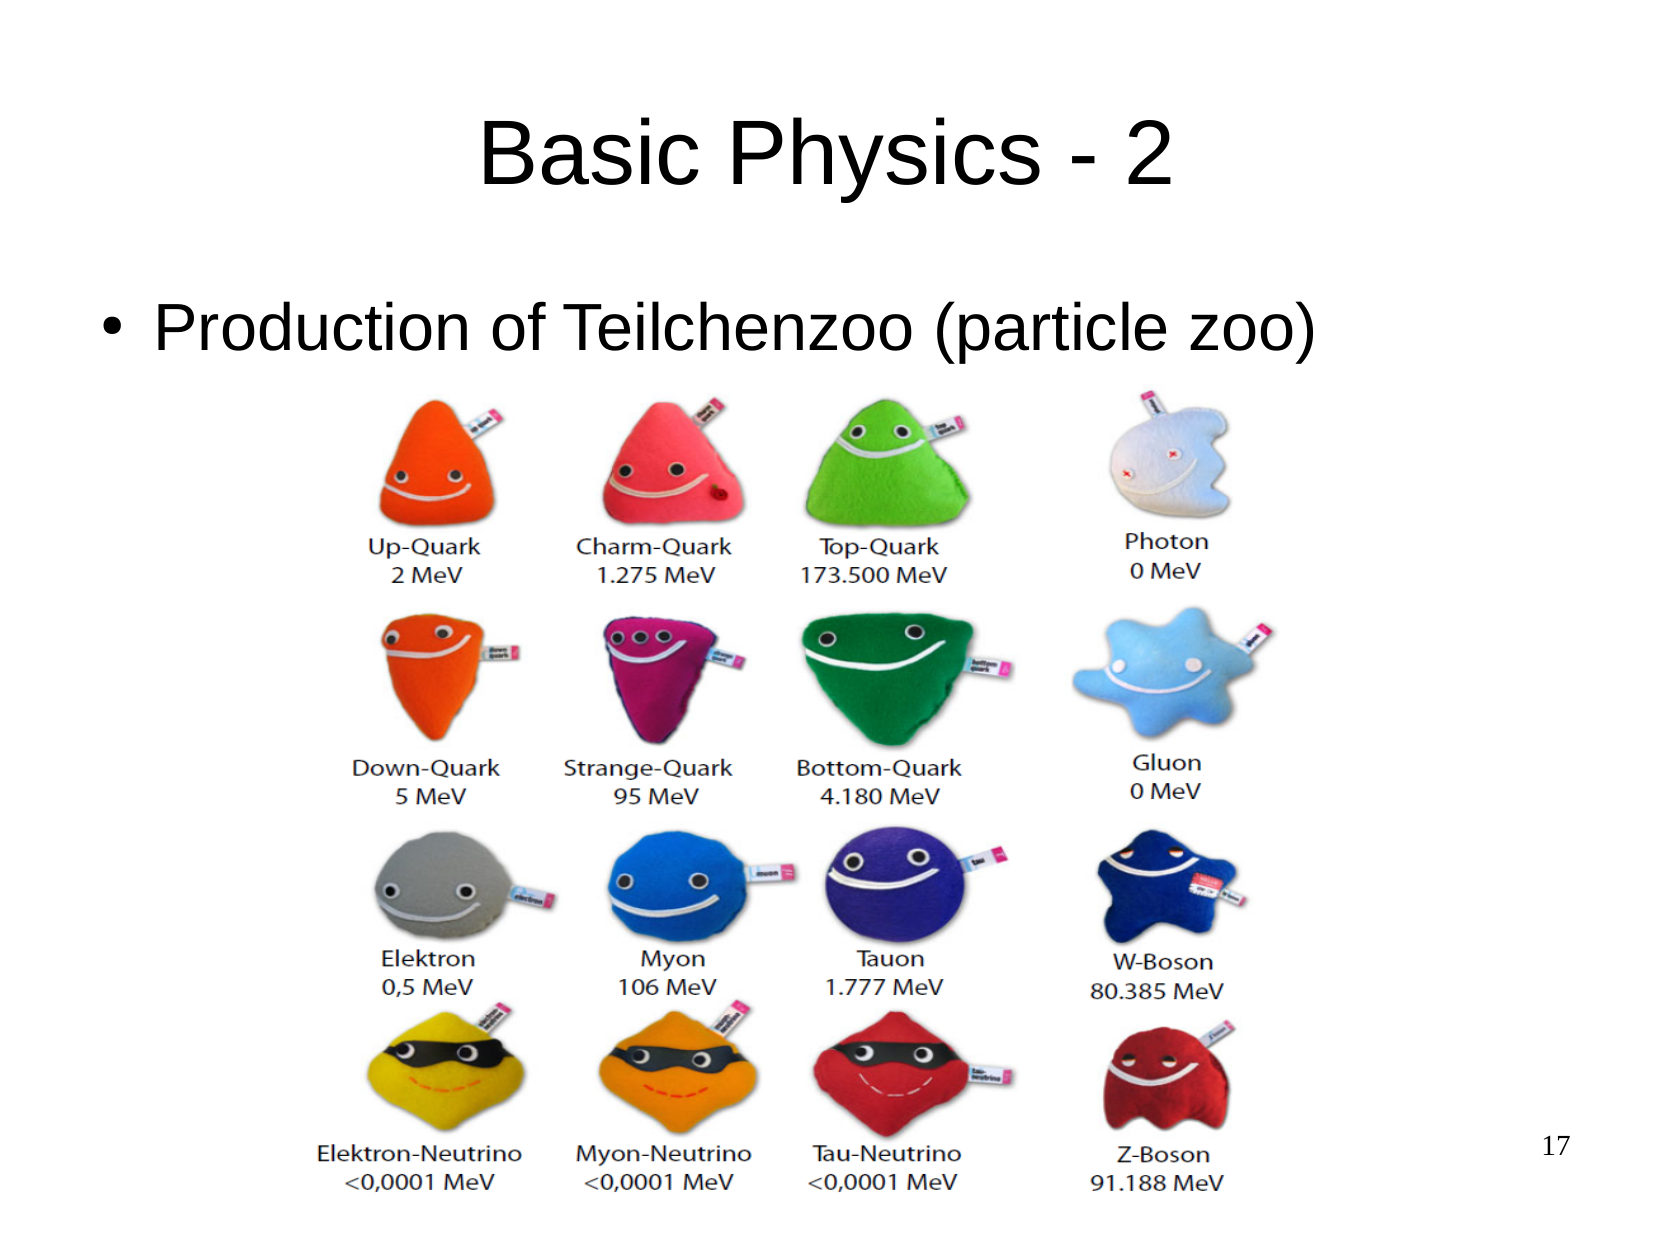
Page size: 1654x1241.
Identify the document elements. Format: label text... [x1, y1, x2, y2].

title Basic Physics - 2 [82, 49, 1571, 257]
picture [300, 369, 1291, 1210]
list Production of Teilchenzoo (particle zoo) [82, 290, 1571, 1010]
